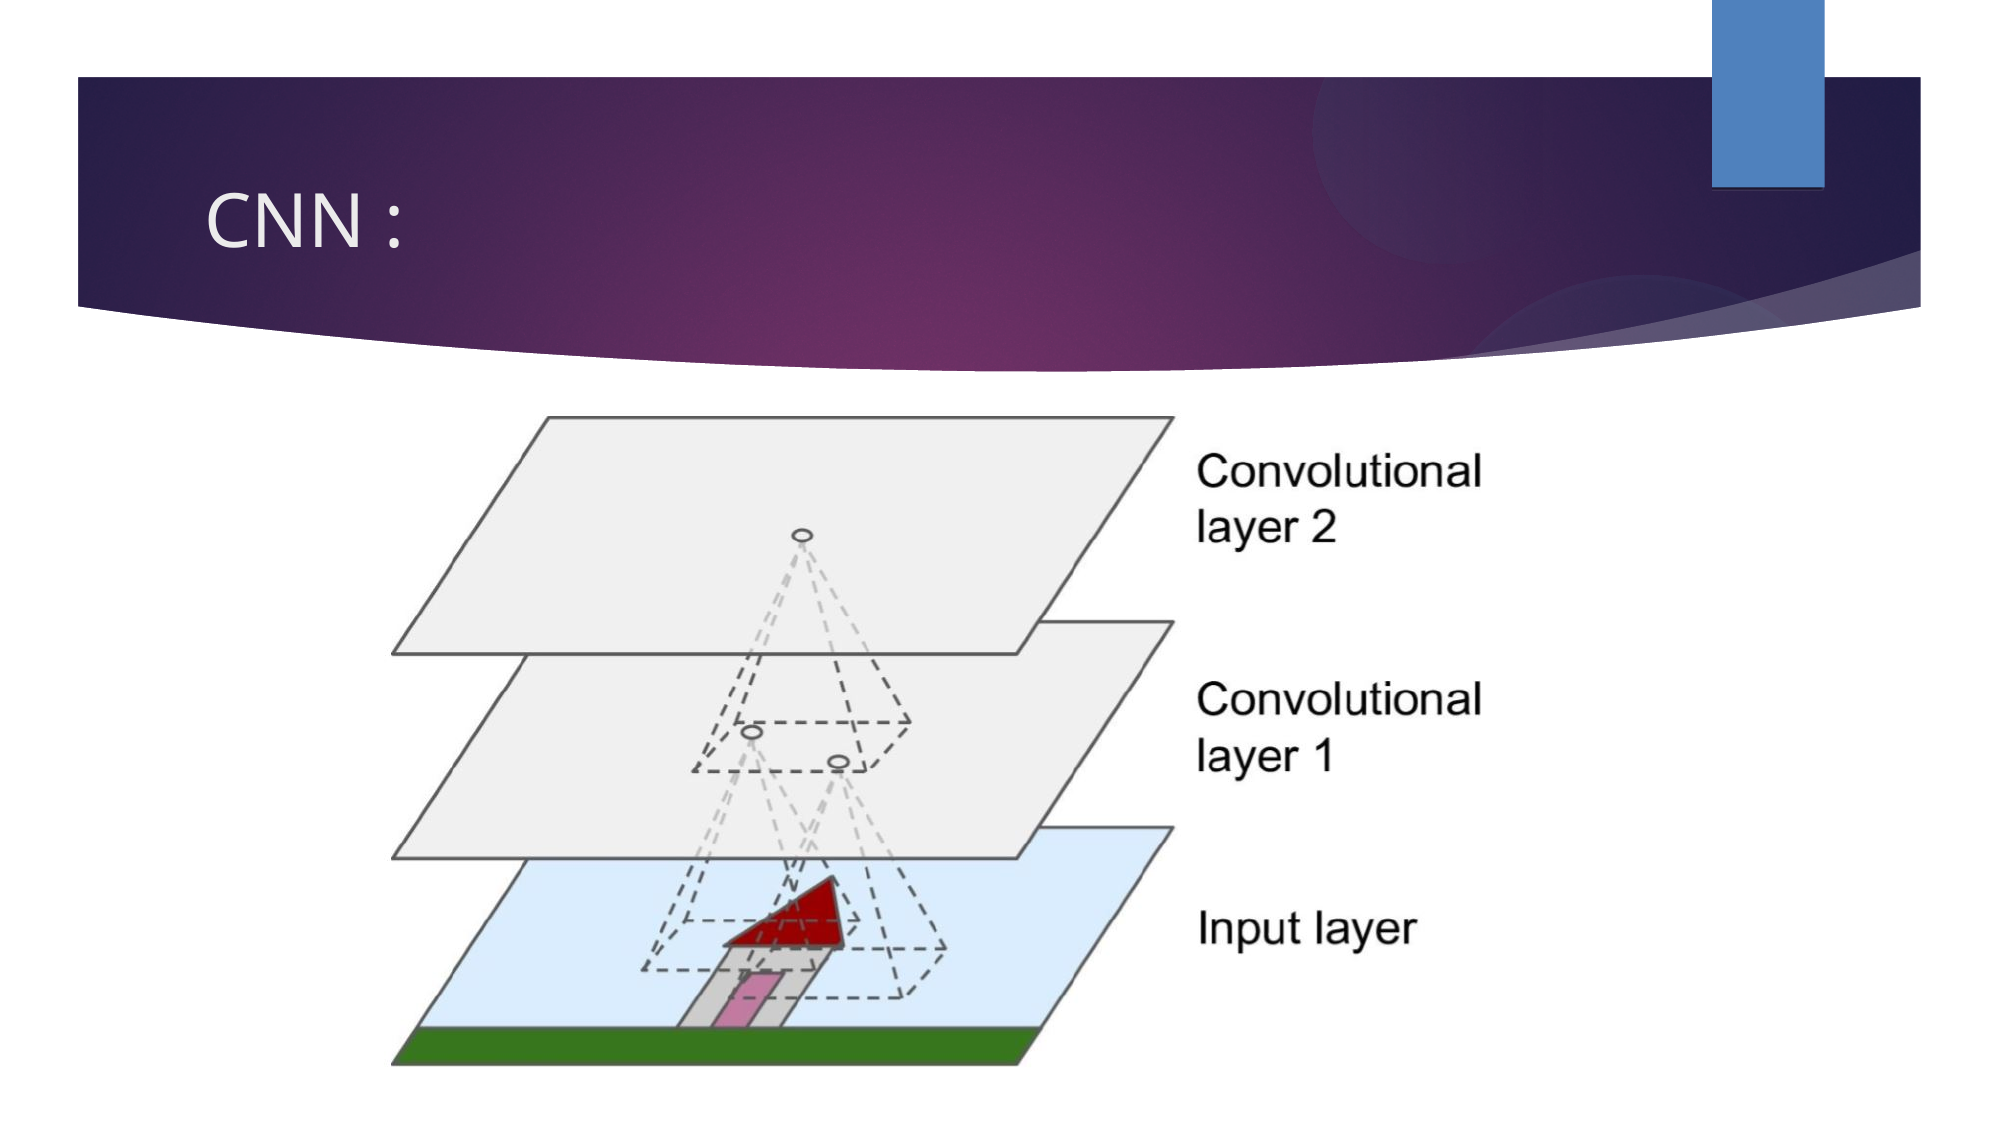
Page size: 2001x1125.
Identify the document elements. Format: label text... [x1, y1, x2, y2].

text_box CNN : [189, 159, 1627, 276]
picture [79, 78, 1920, 371]
picture [384, 387, 1488, 1072]
